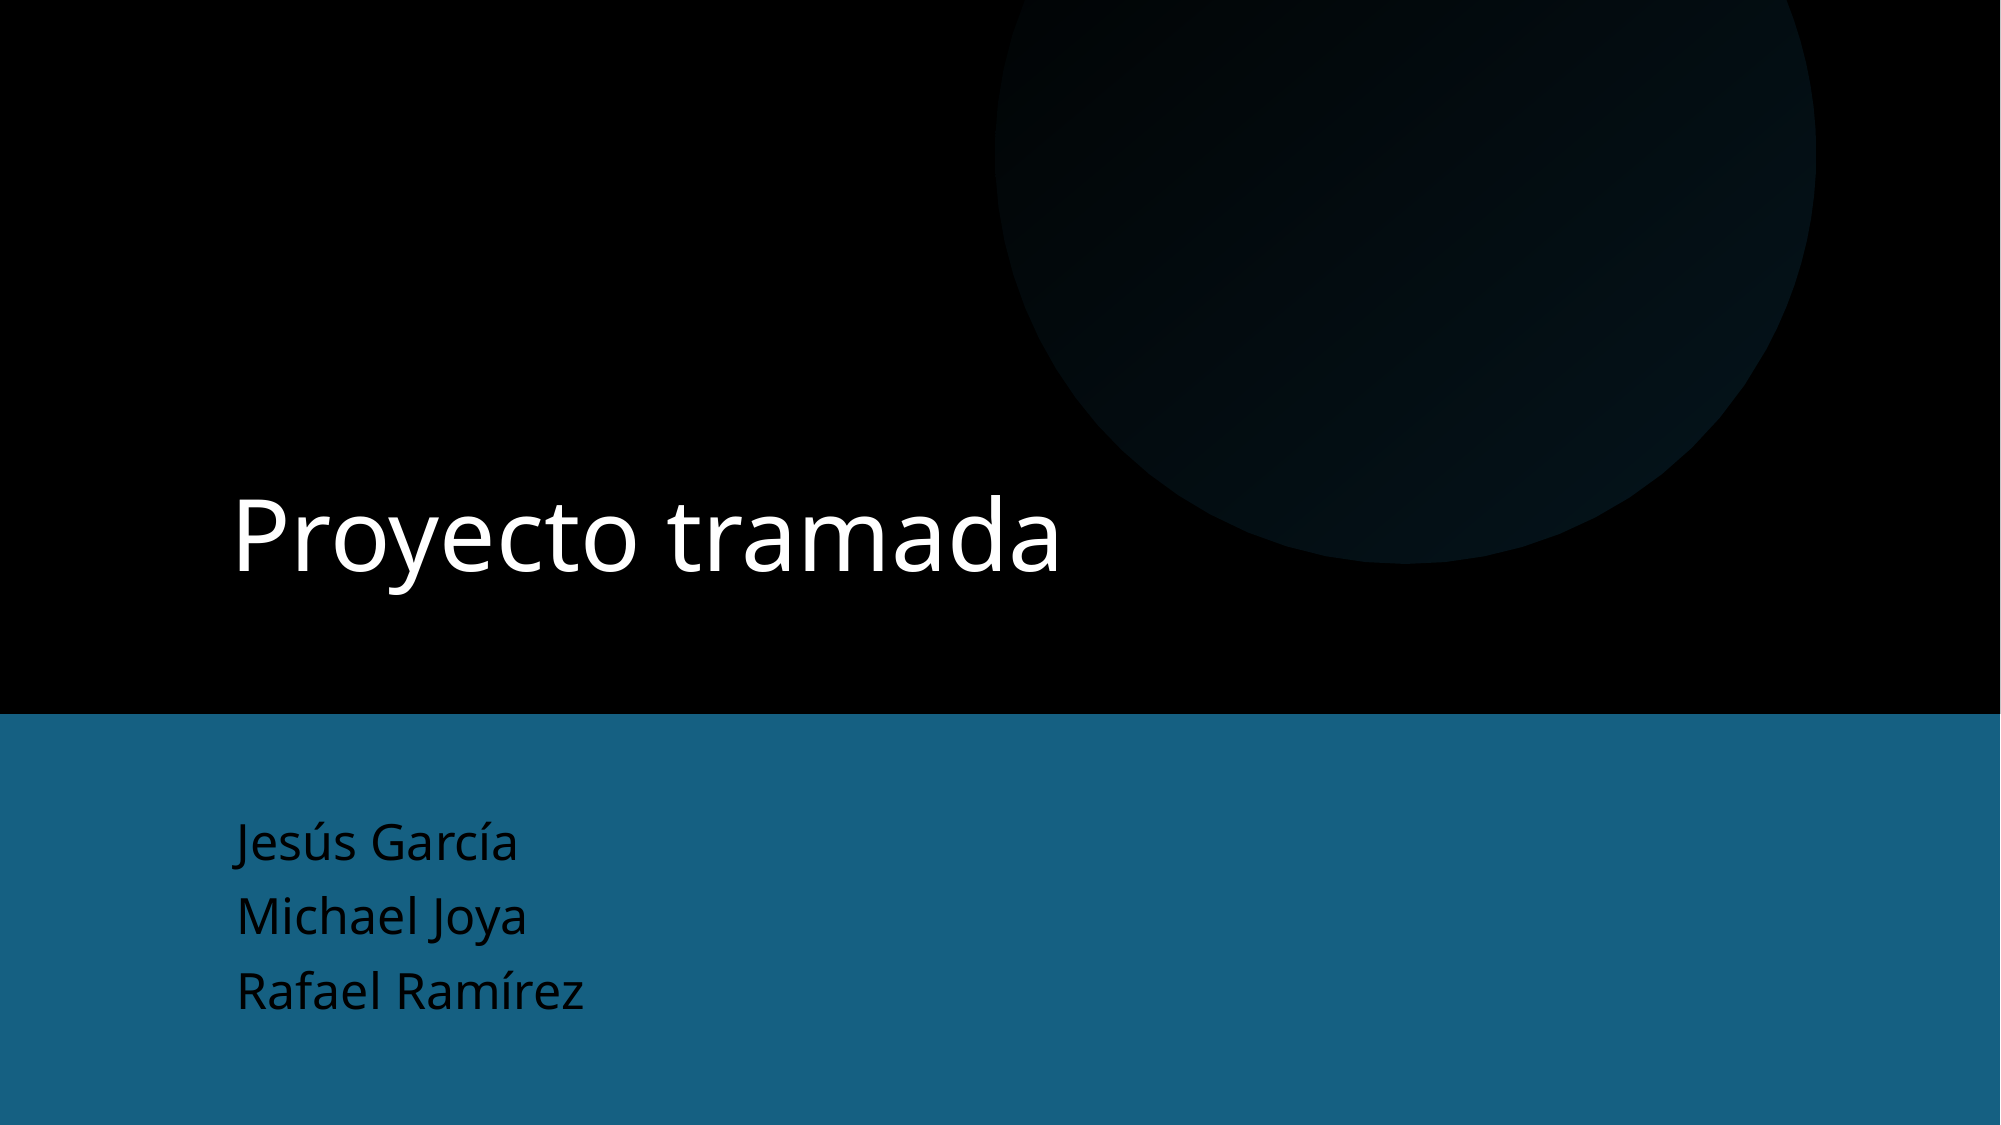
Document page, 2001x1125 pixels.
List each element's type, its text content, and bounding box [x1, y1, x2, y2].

text_box [0, 0, 2000, 1125]
subtitle Jesús García Michael Joya Rafael Ramírez [221, 799, 1863, 1039]
title Proyecto tramada [215, 120, 1865, 602]
